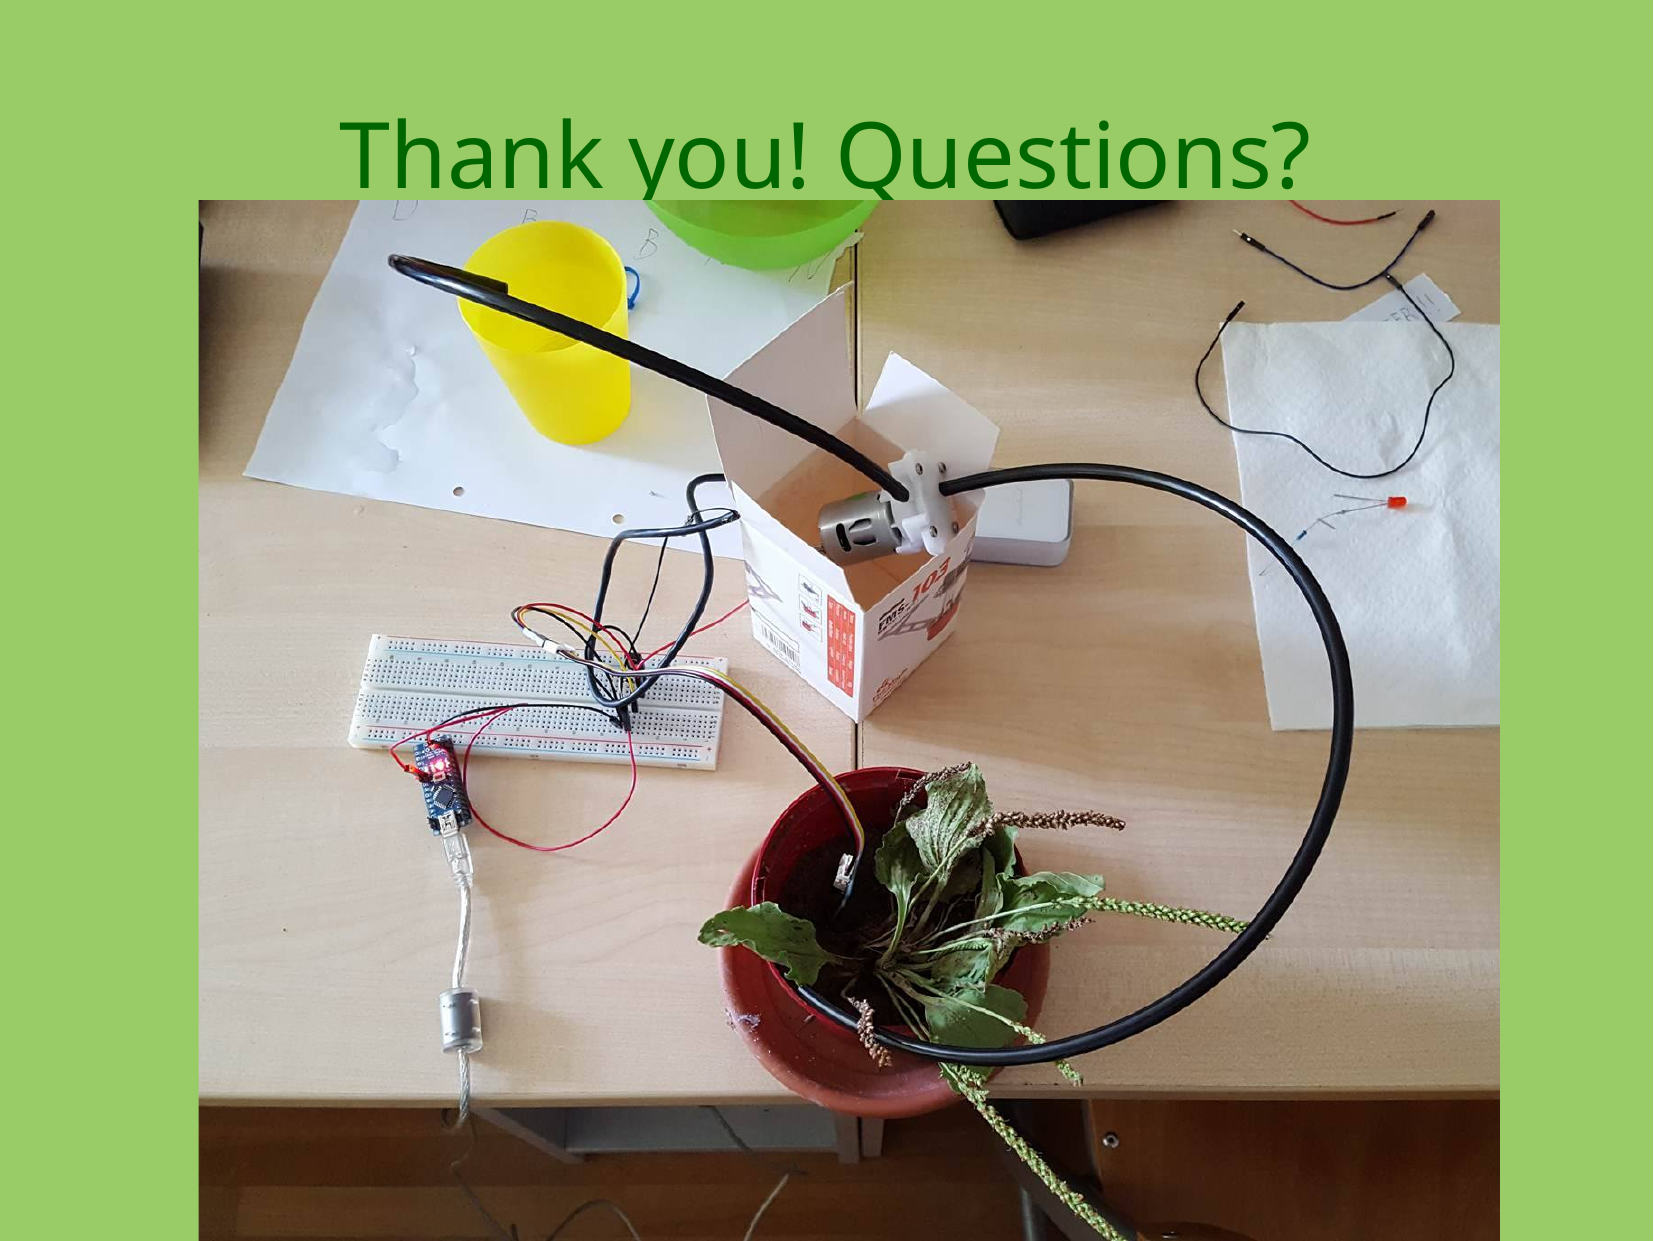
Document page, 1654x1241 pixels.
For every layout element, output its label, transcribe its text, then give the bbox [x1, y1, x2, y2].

title Thank you! Questions? [82, 49, 1571, 257]
picture [198, 200, 1501, 1241]
